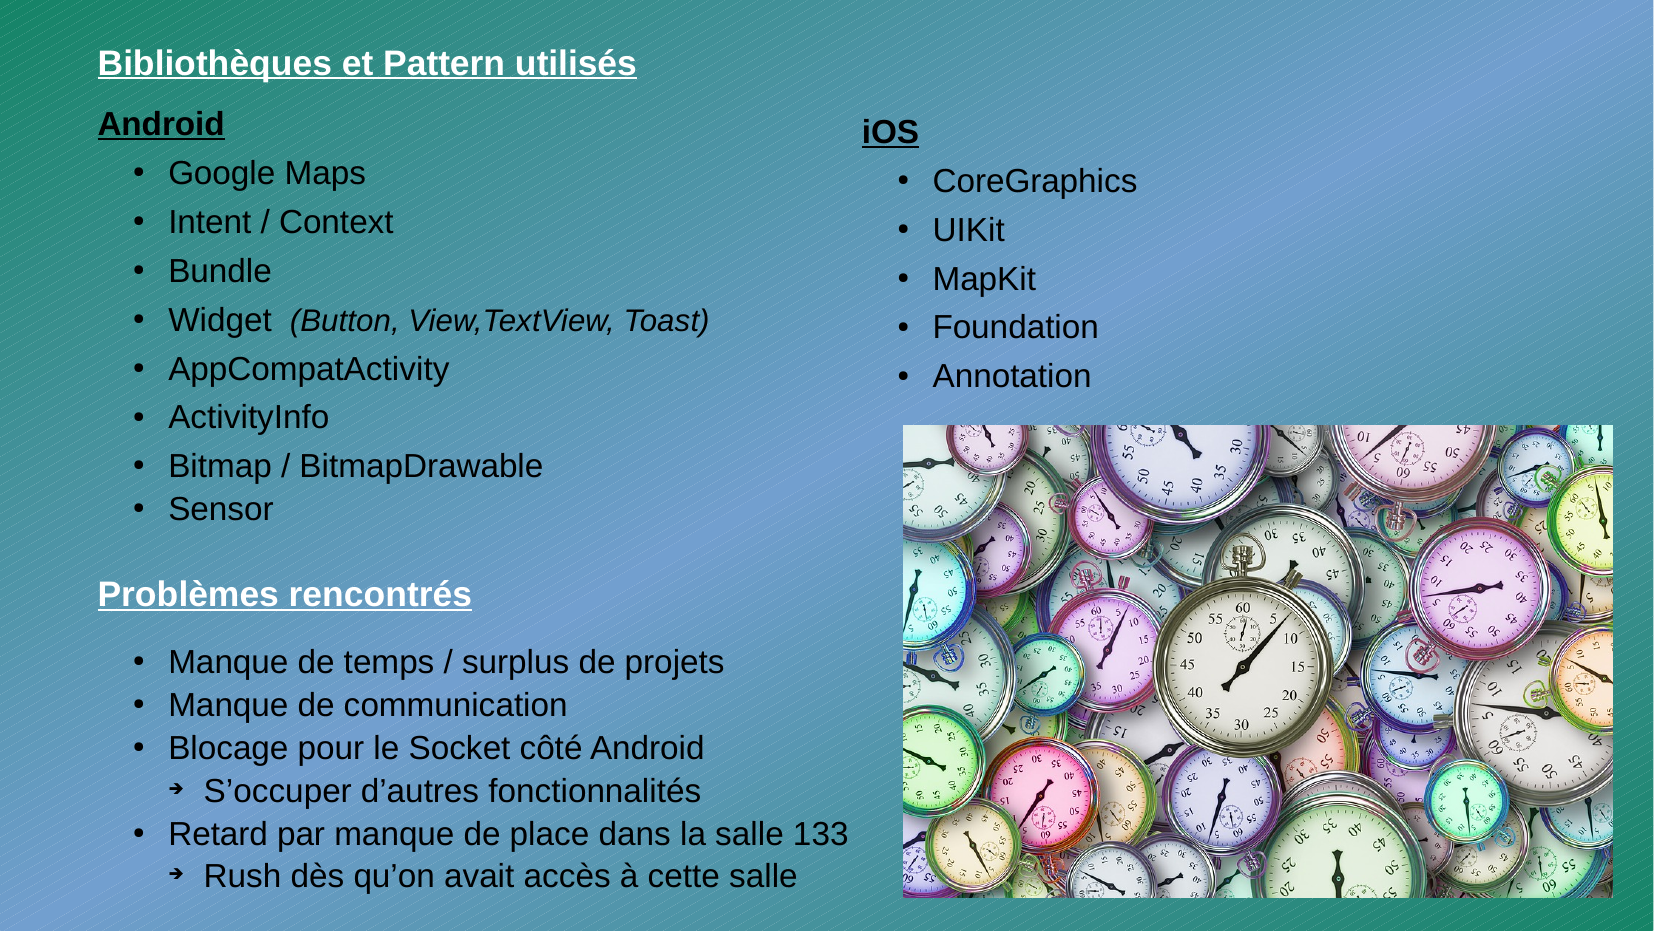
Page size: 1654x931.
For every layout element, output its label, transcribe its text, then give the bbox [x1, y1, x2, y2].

text_box Problèmes rencontrés Manque de temps / surplus de projets Manque de communication Blocage pour le Socket côté Android S’occuper d’autres fonctionnalités Retard par manque de place dans la salle 133 Rush dès qu’on avait accès à cette salle [82, 566, 886, 903]
text_box Bibliothèques et Pattern utilisés Android Google Maps Intent / Context Bundle Widget (Button, View,TextView, Toast) AppCompatActivity ActivityInfo Bitmap / BitmapDrawable Sensor [82, 35, 827, 536]
text_box iOS CoreGraphics UIKit MapKit Foundation Annotation [847, 106, 1583, 403]
picture [903, 425, 1613, 898]
